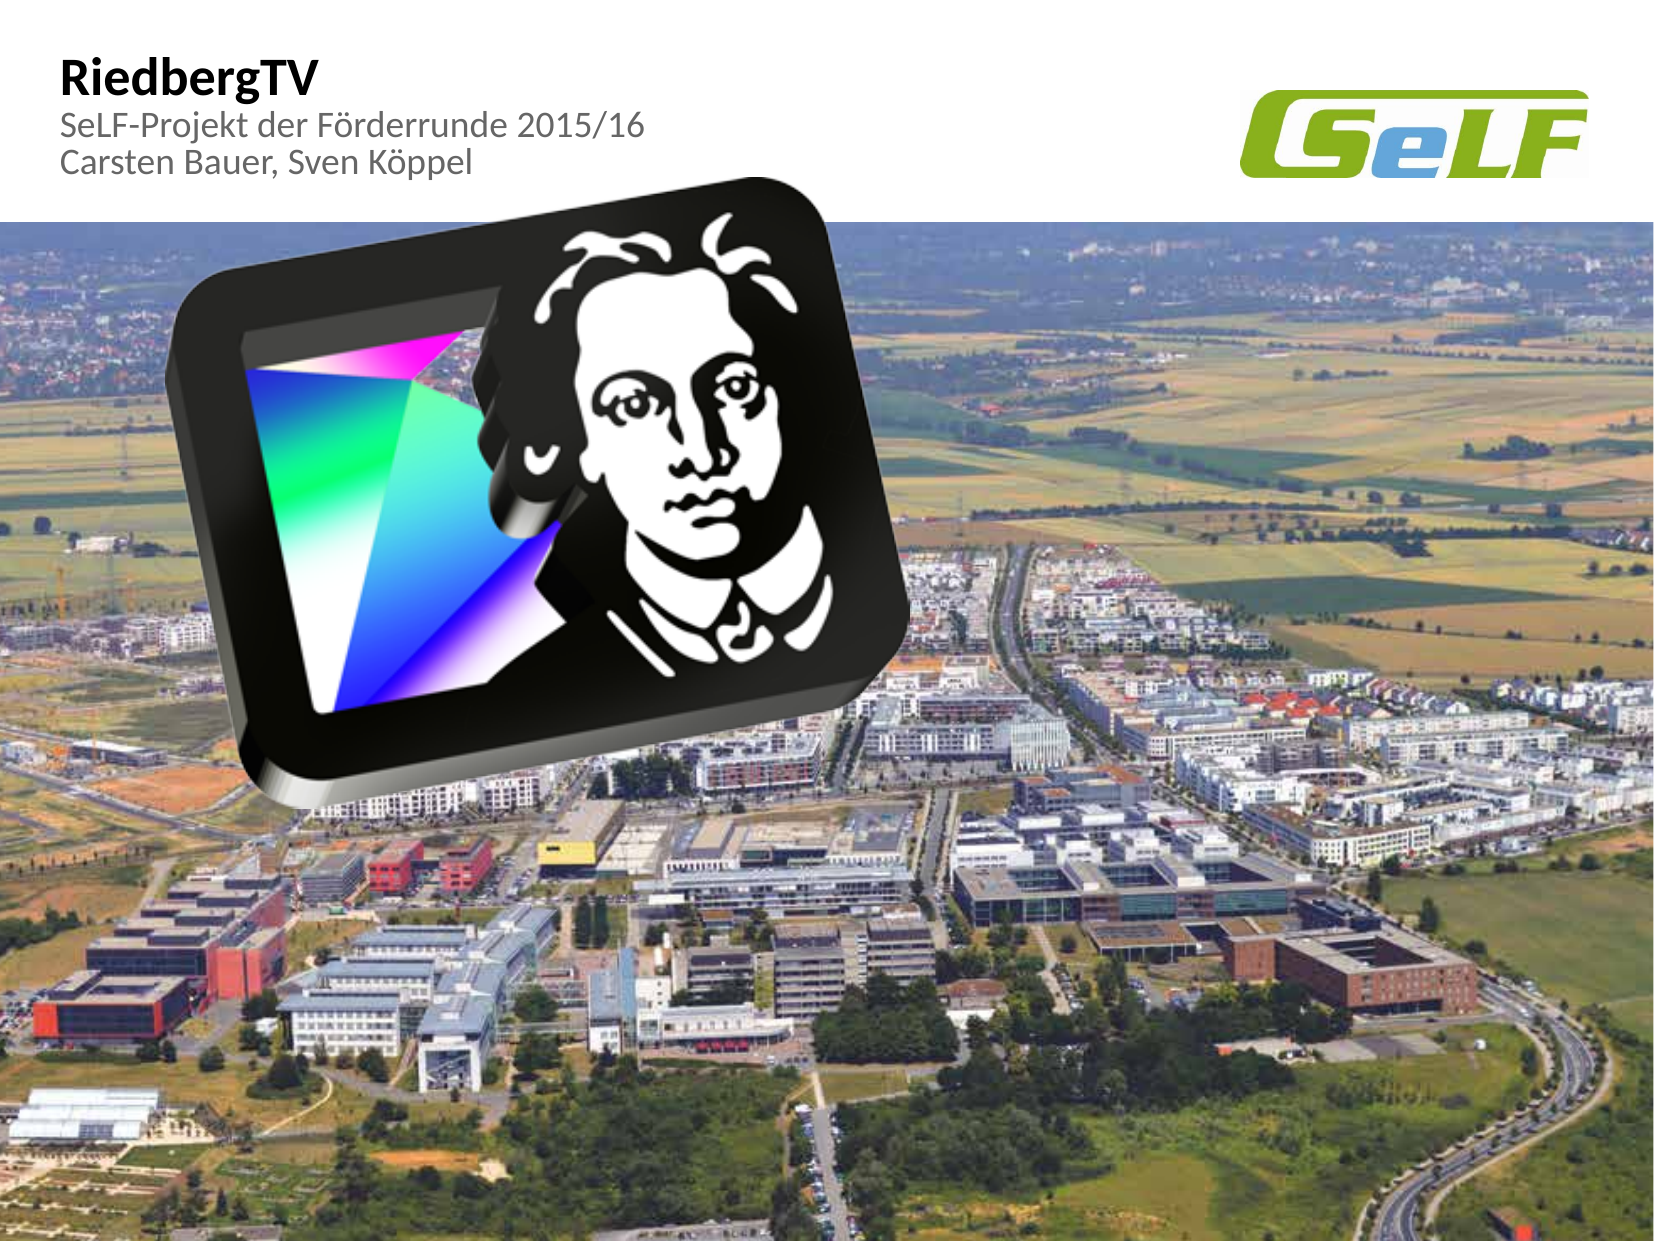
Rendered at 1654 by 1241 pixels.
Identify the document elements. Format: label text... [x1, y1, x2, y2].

picture [1240, 90, 1589, 178]
text_box RiedbergTV SeLF-Projekt der Förderrunde 2015/16 Carsten Bauer, Sven Köppel [45, 47, 660, 193]
picture [0, 177, 1654, 1241]
